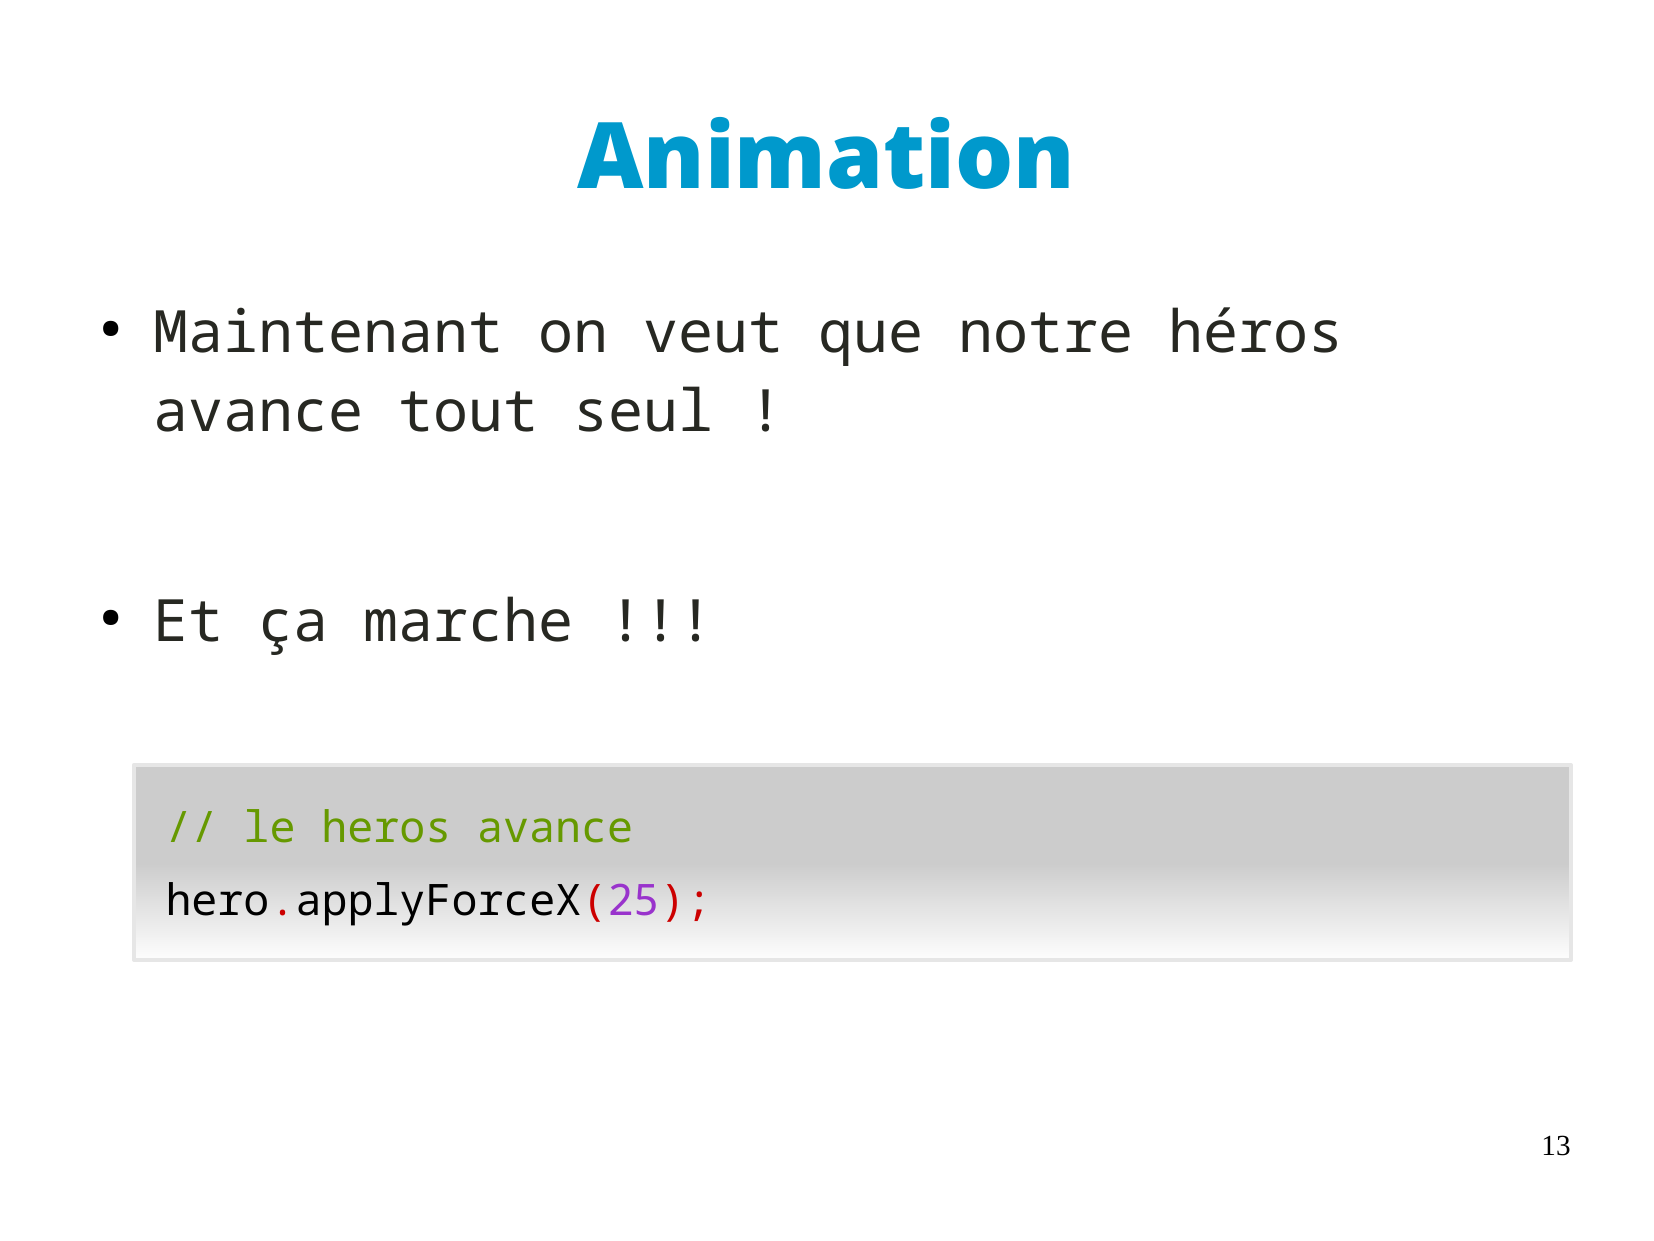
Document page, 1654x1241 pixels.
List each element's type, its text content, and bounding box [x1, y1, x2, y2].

title Animation [82, 49, 1571, 257]
list // le heros avance hero.applyForceX(25); [133, 765, 1571, 961]
list Maintenant on veut que notre héros avance tout seul ! Et ça marche !!! [82, 290, 1571, 1010]
